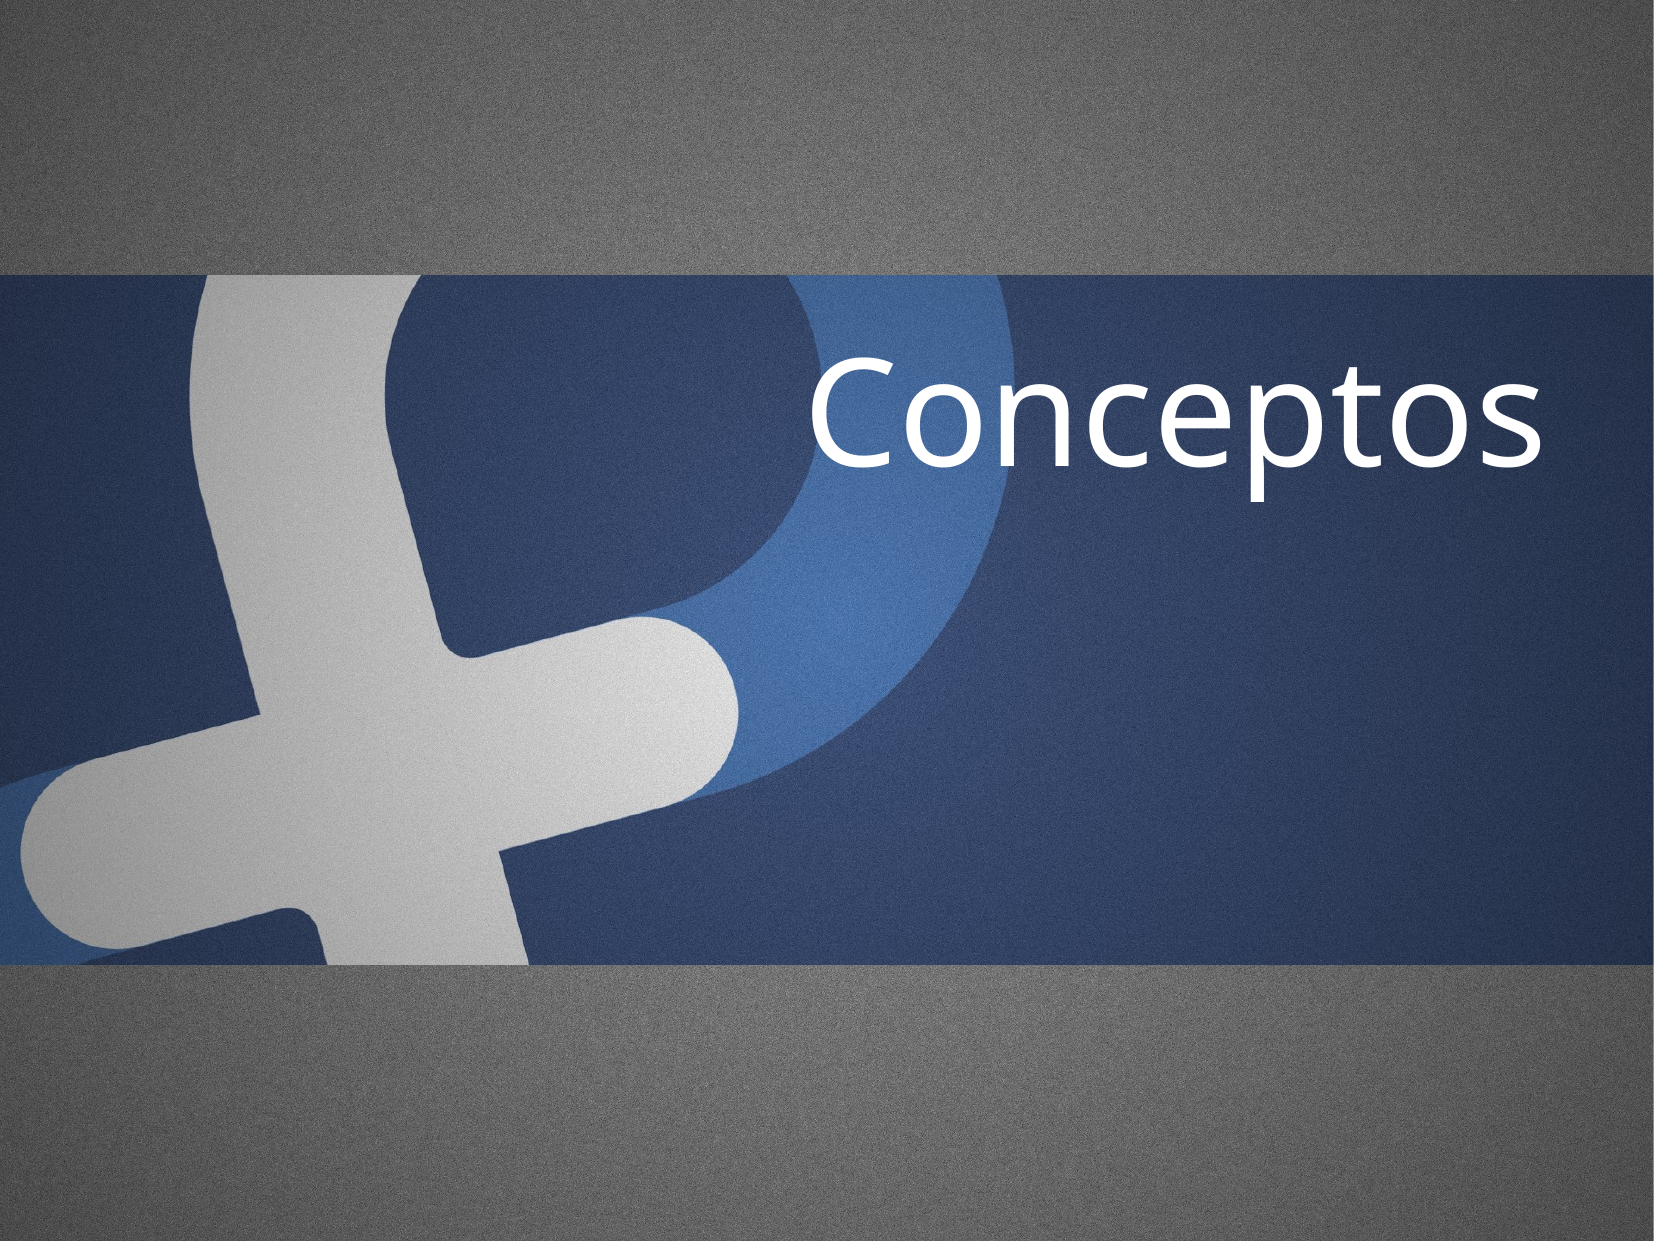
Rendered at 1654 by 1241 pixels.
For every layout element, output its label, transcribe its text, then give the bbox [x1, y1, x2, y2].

text_box Conceptos [447, 315, 1563, 654]
picture [0, 0, 1654, 1241]
